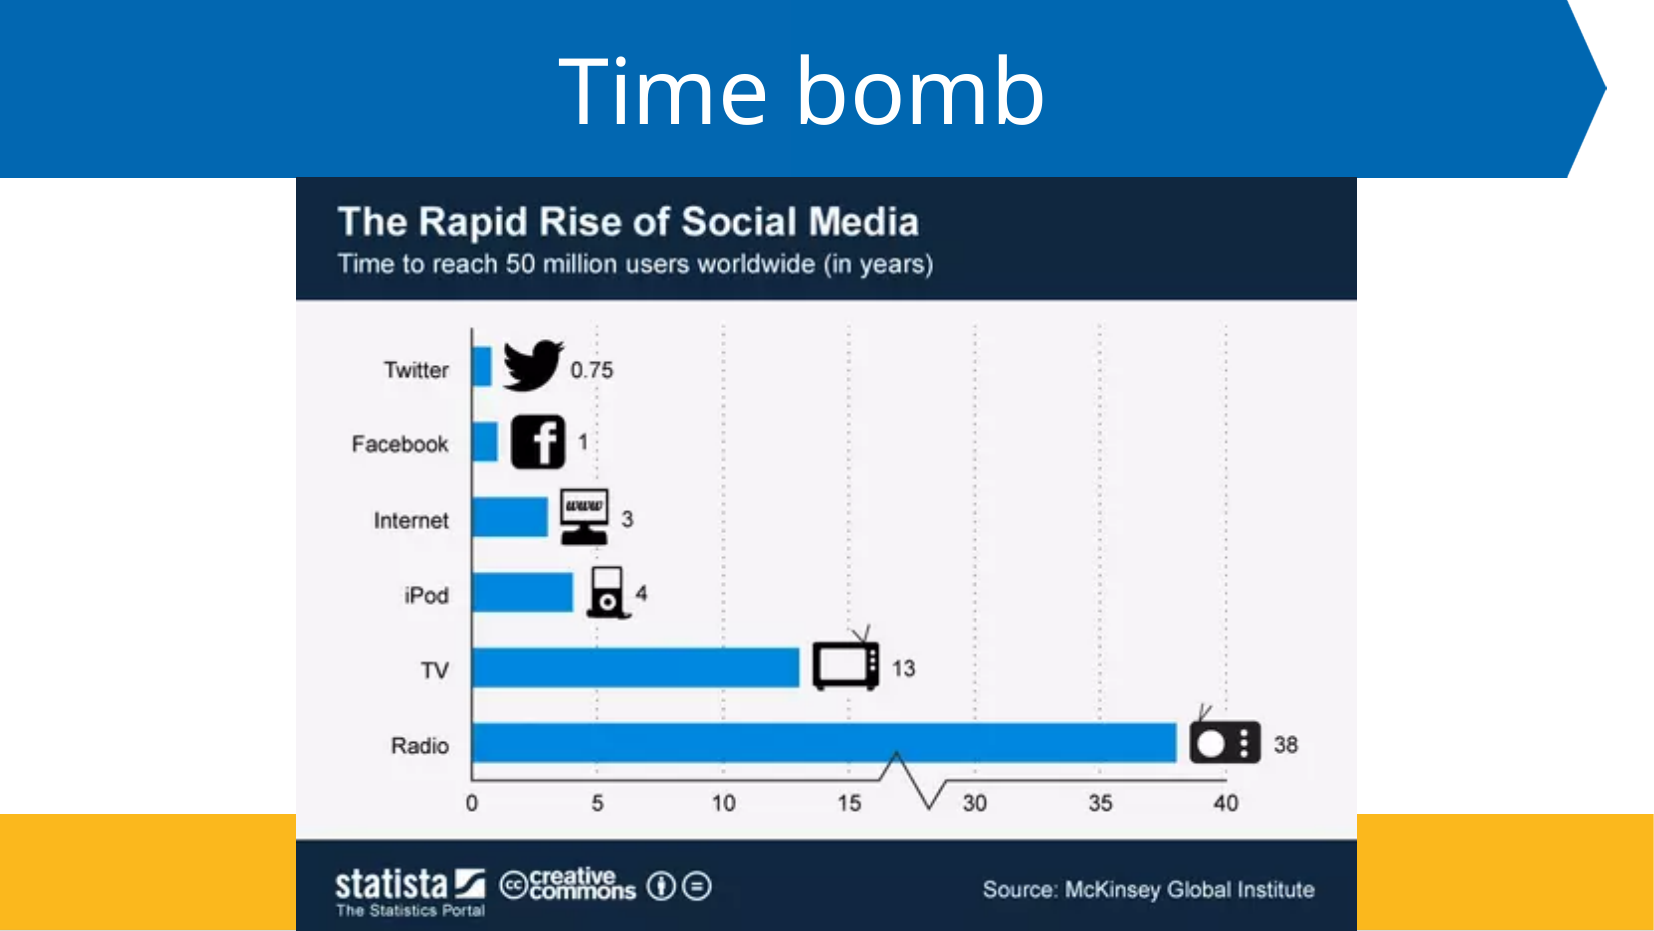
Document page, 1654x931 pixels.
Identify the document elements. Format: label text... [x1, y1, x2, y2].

picture [0, 0, 1654, 931]
title Time bomb [59, 23, 1548, 154]
